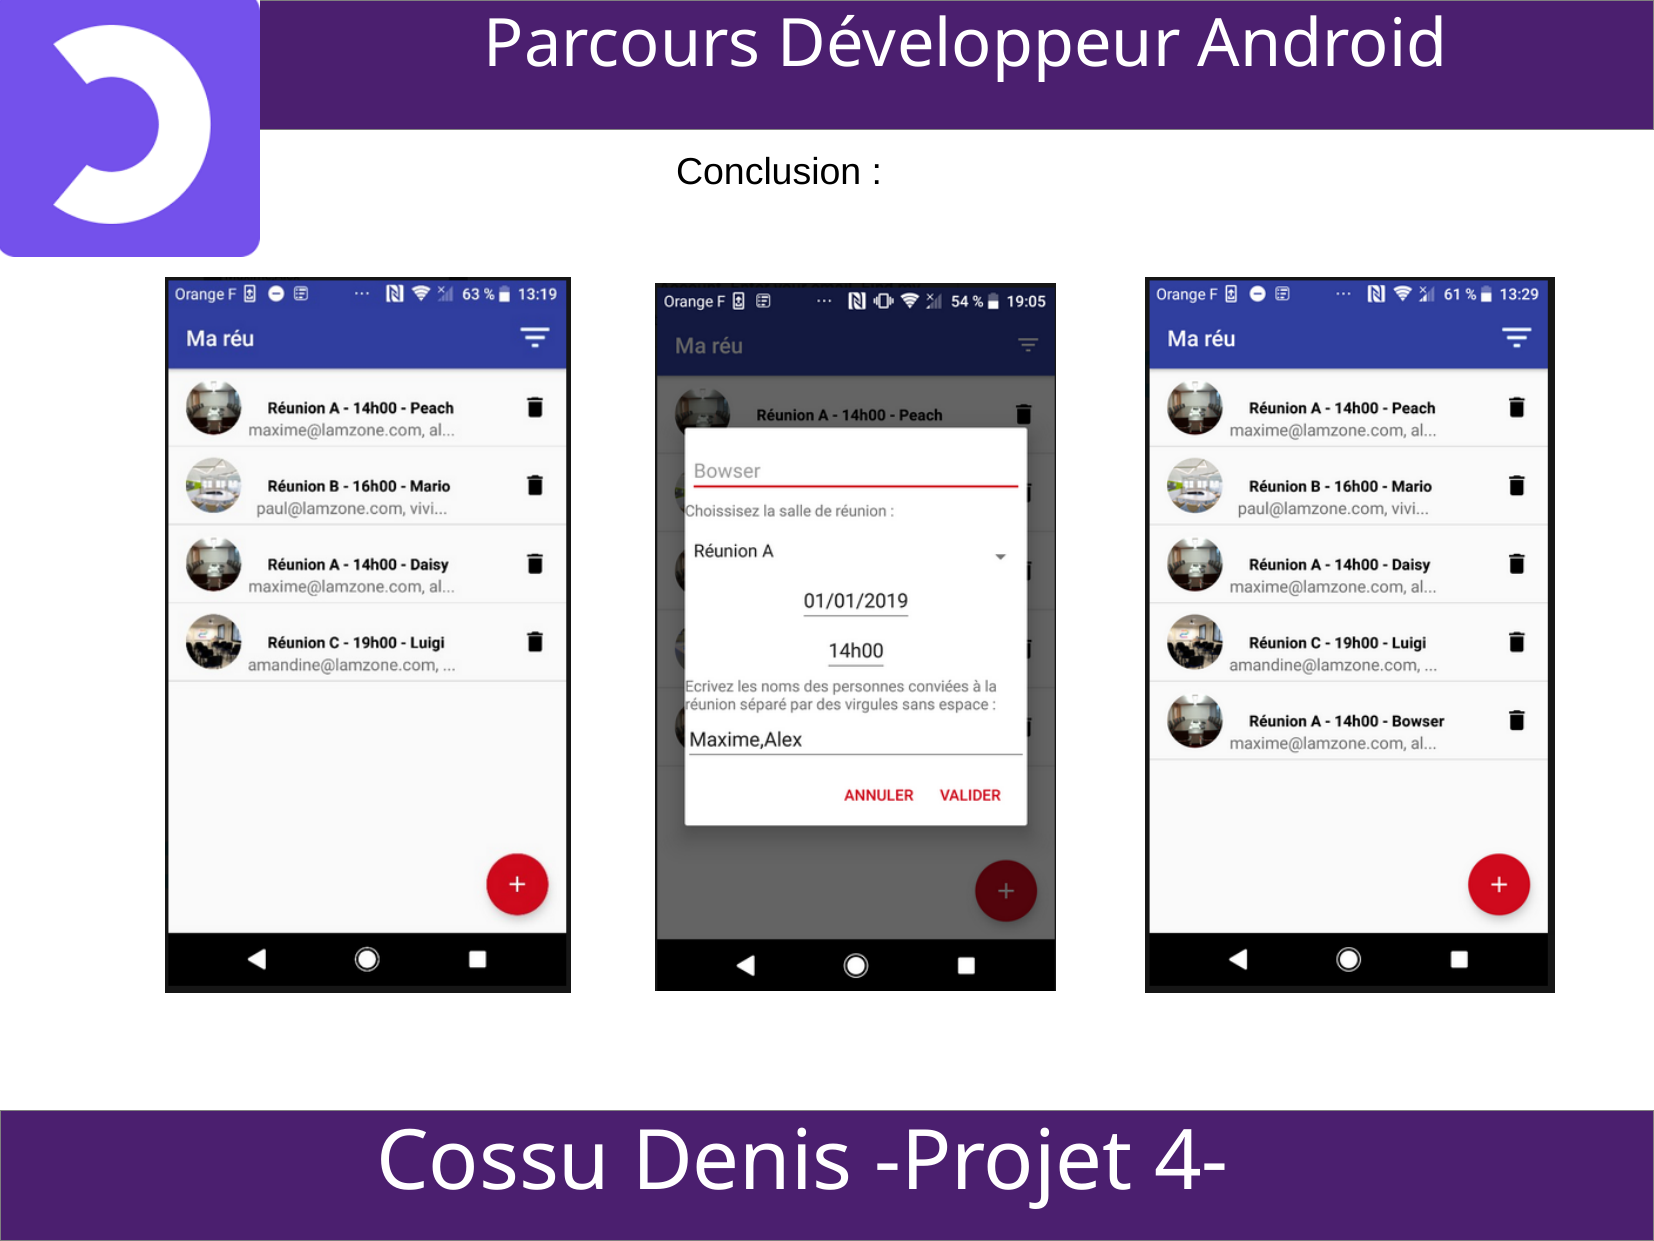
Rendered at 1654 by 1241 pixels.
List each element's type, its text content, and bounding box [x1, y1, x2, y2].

text_box Conclusion : [661, 142, 1654, 284]
picture [655, 283, 1056, 991]
picture [0, 0, 260, 257]
picture [1145, 277, 1555, 993]
picture [165, 277, 571, 993]
